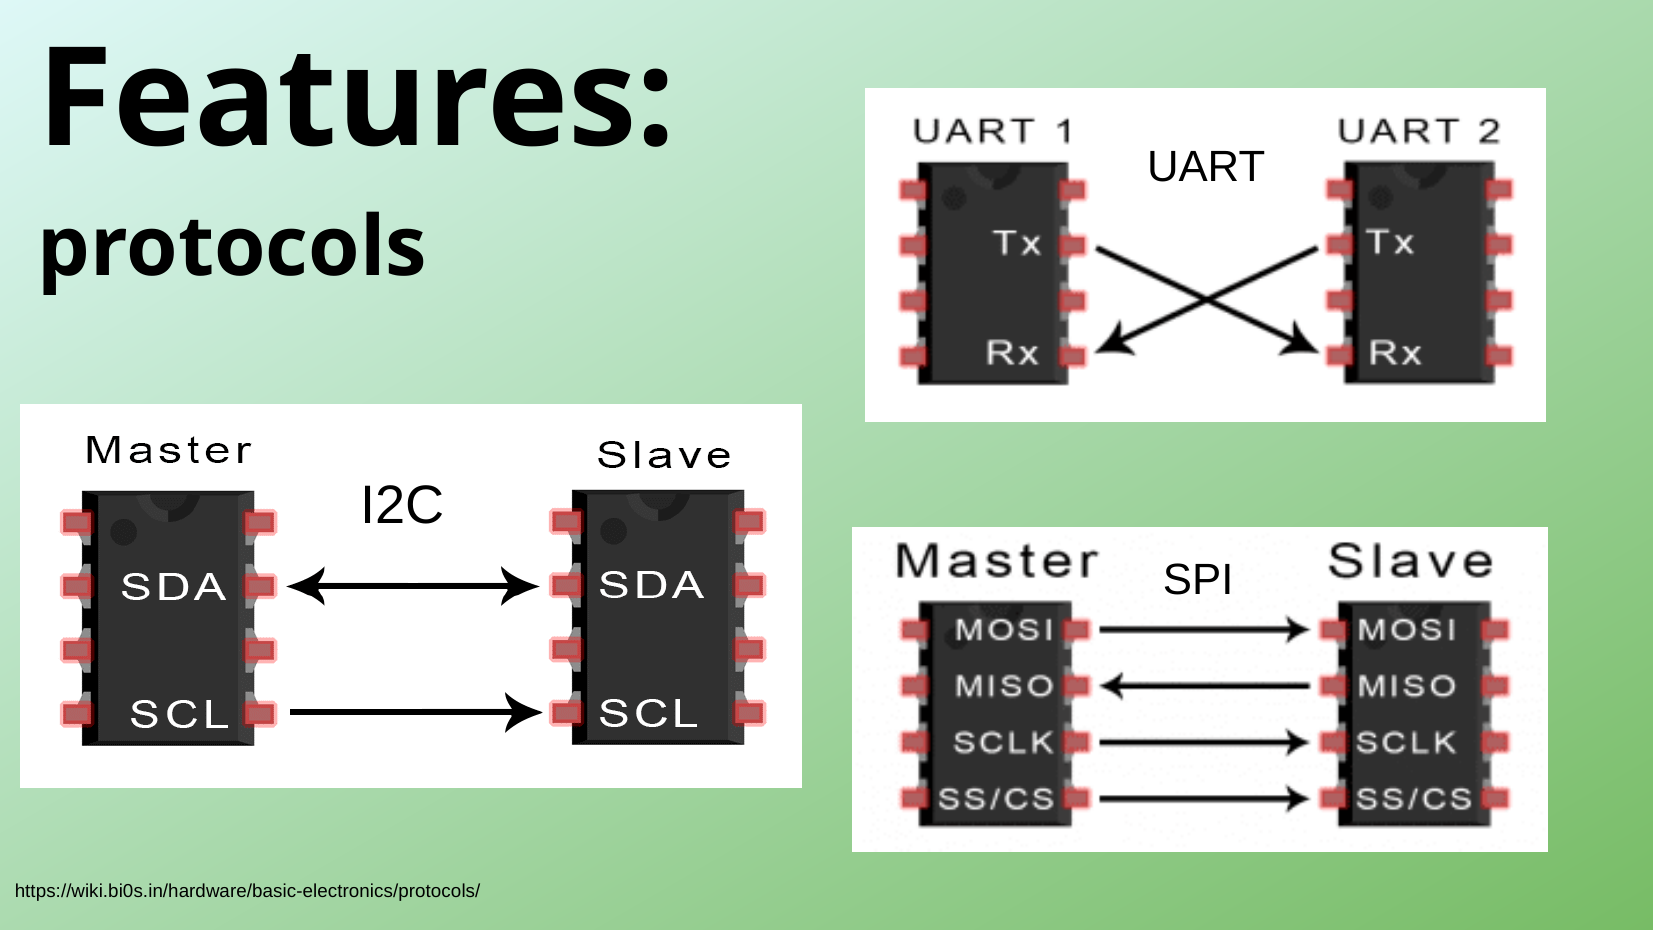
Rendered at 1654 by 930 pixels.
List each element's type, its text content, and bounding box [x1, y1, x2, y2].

picture [865, 88, 1546, 422]
text_box SPI [1148, 547, 1249, 612]
text_box UART [1132, 134, 1298, 199]
text_box I2C [345, 467, 460, 543]
picture [852, 527, 1548, 852]
text_box https://wiki.bi0s.in/hardware/basic-electronics/protocols/ [0, 873, 953, 930]
text_box Features: protocols [23, 0, 727, 307]
picture [20, 404, 802, 788]
